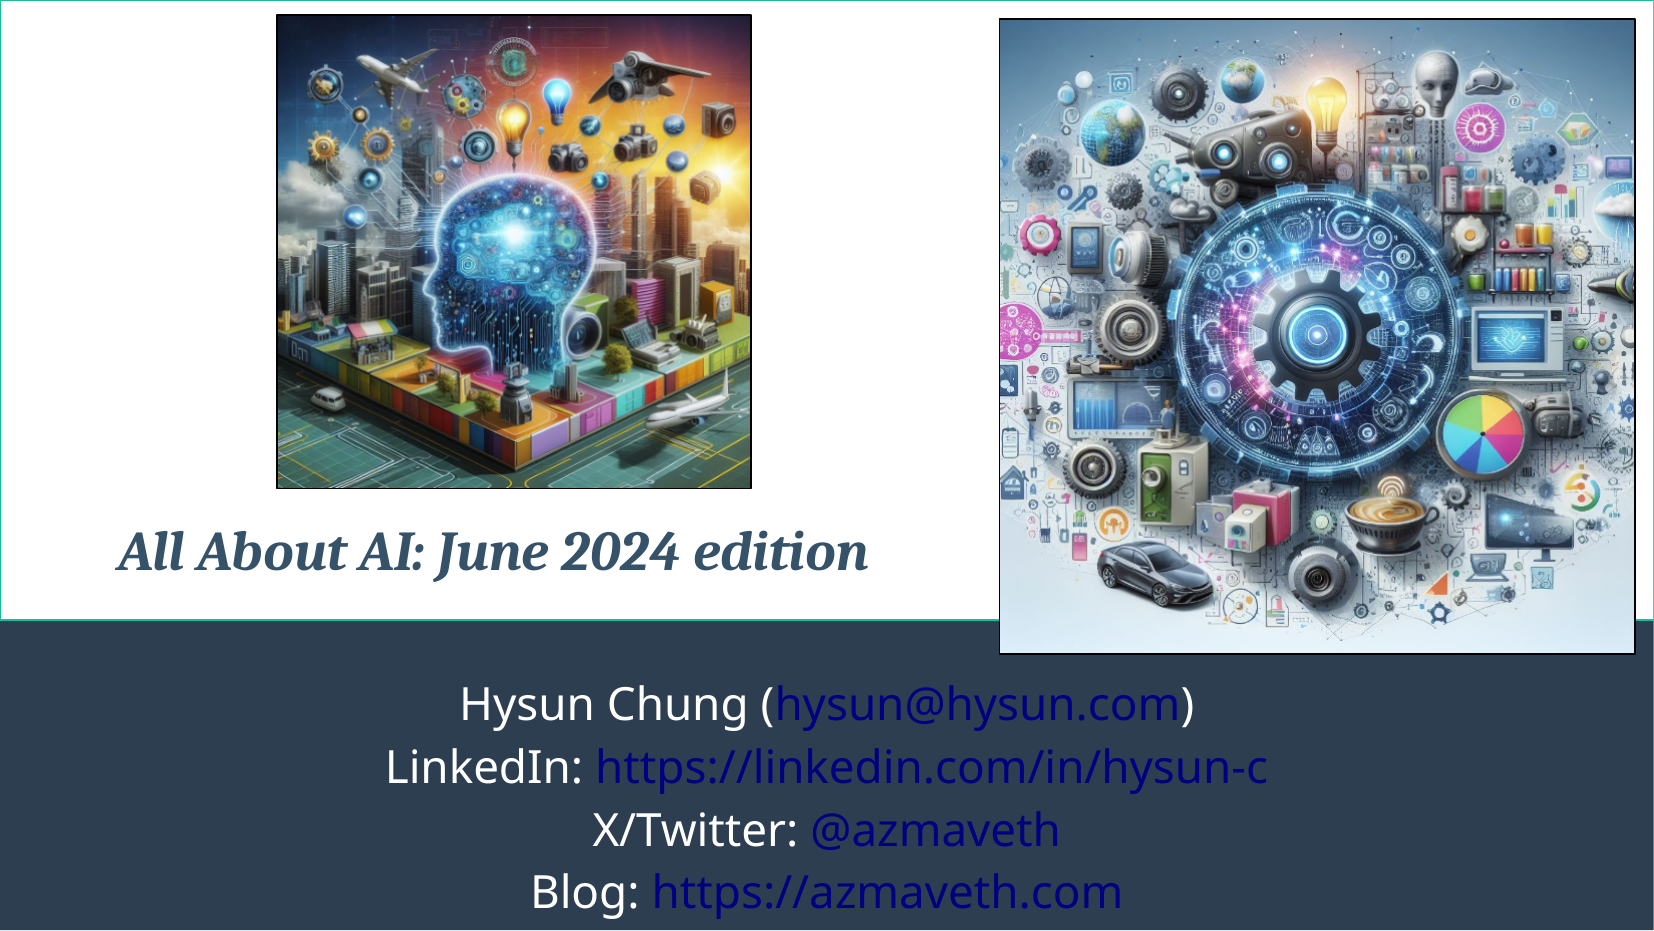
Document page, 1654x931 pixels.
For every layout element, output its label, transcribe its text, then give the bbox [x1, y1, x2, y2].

subtitle Hysun Chung (hysun@hysun.com) LinkedIn: https://linkedin.com/in/hysun-c X/Twitter: @azmaveth Blog: https://azmaveth.com [59, 637, 1595, 894]
picture [278, 15, 751, 488]
picture [1000, 19, 1635, 654]
title All About AI: June 2024 edition [17, 476, 972, 595]
